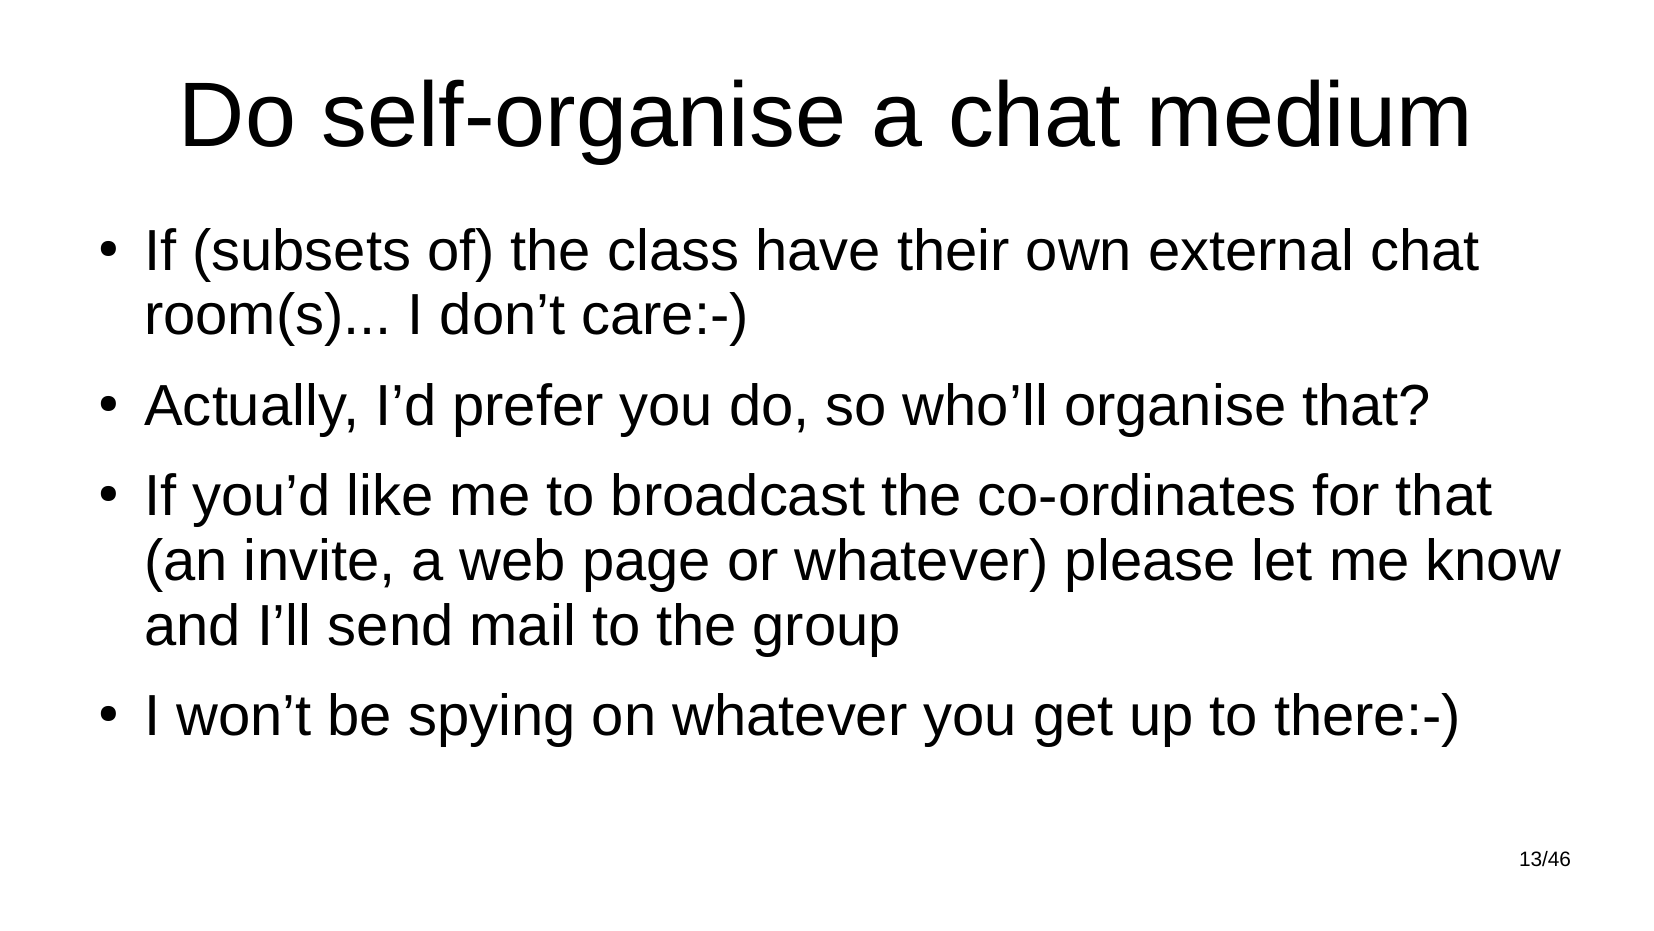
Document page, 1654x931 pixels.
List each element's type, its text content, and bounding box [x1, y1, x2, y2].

list If (subsets of) the class have their own external chat room(s)... I don’t care:-) Actually, I’d prefer you do, so who’ll organise that? If you’d like me to broadcast the co-ordinates for that (an invite, a web page or whatever) please let me know and I’ll send mail to the group I won’t be spying on whatever you get up to there:-) [82, 217, 1571, 758]
title Do self-organise a chat medium [82, 37, 1571, 193]
